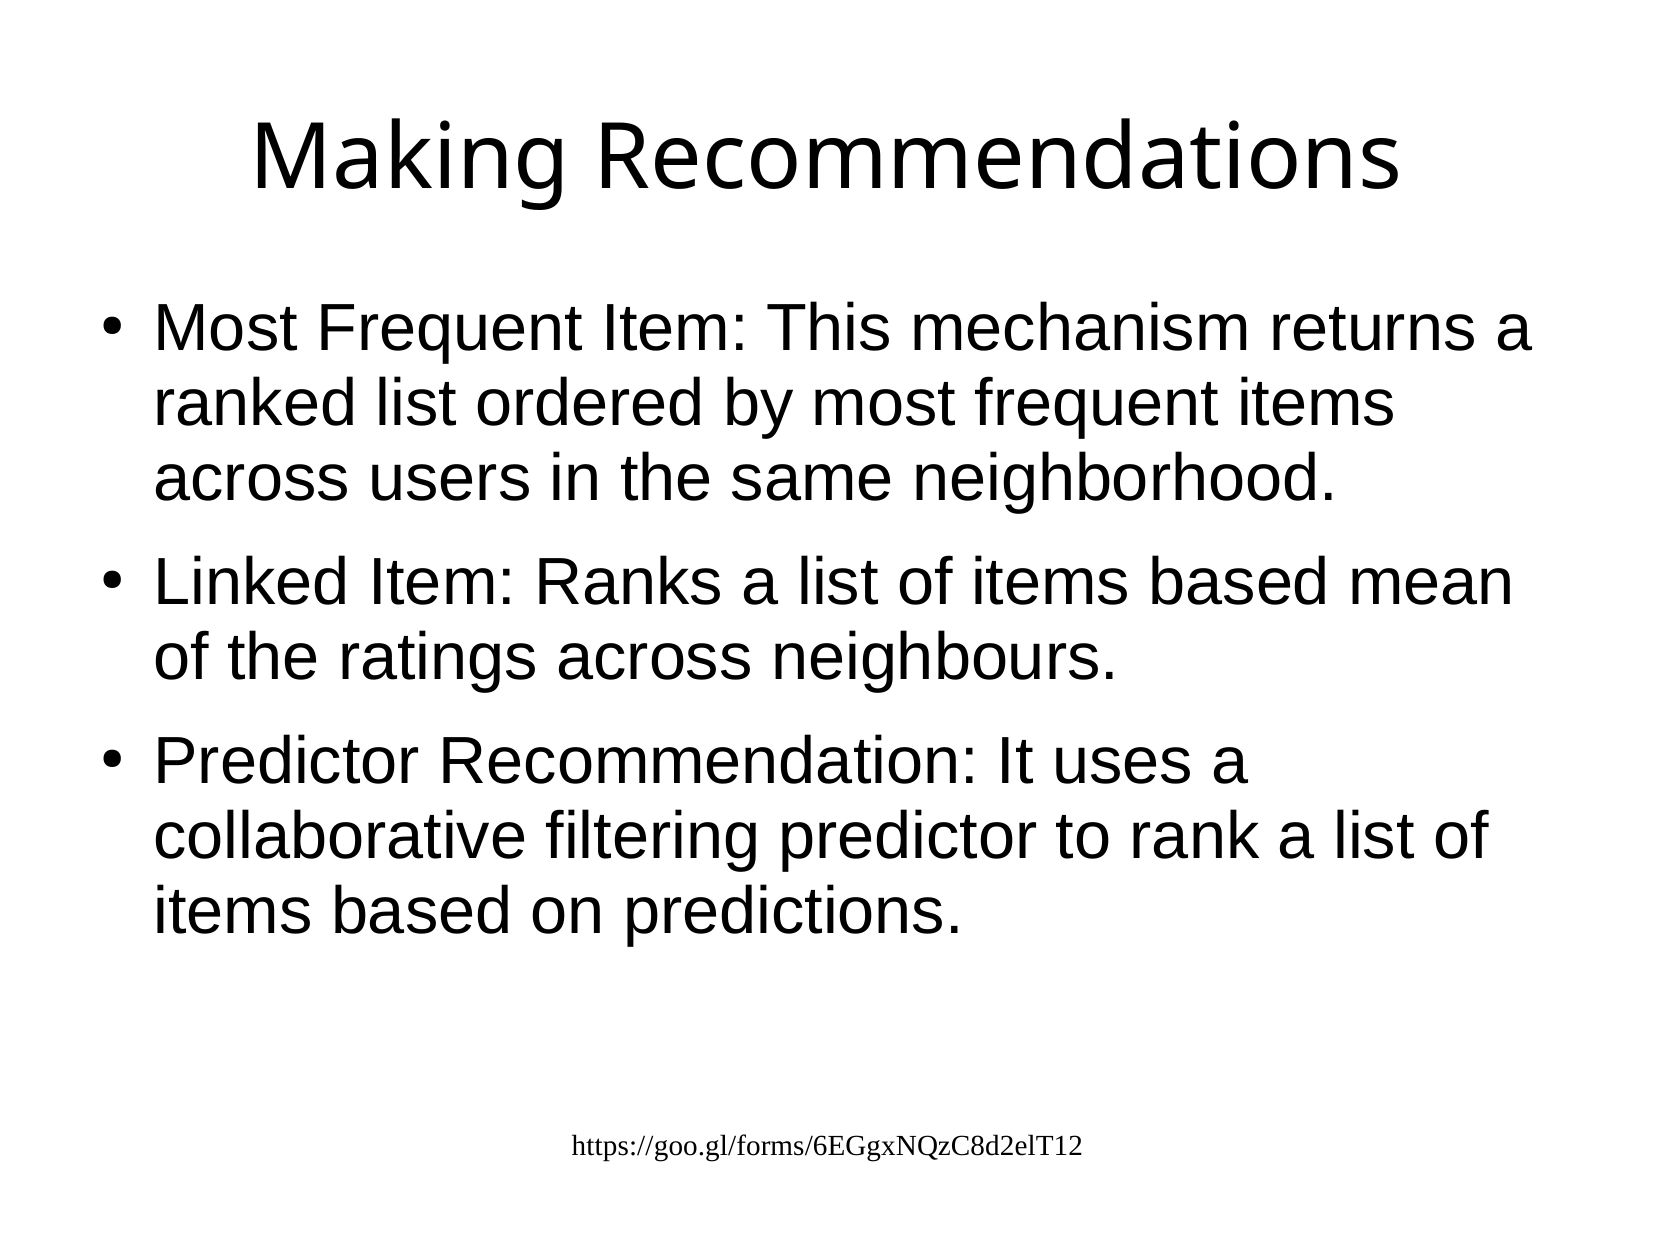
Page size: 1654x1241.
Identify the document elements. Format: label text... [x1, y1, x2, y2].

title Making Recommendations [82, 49, 1571, 257]
list Most Frequent Item: This mechanism returns a ranked list ordered by most frequent items across users in the same neighborhood. Linked Item: Ranks a list of items based mean of the ratings across neighbours. Predictor Recommendation: It uses a collaborative filtering predictor to rank a list of items based on predictions. [82, 290, 1571, 1010]
